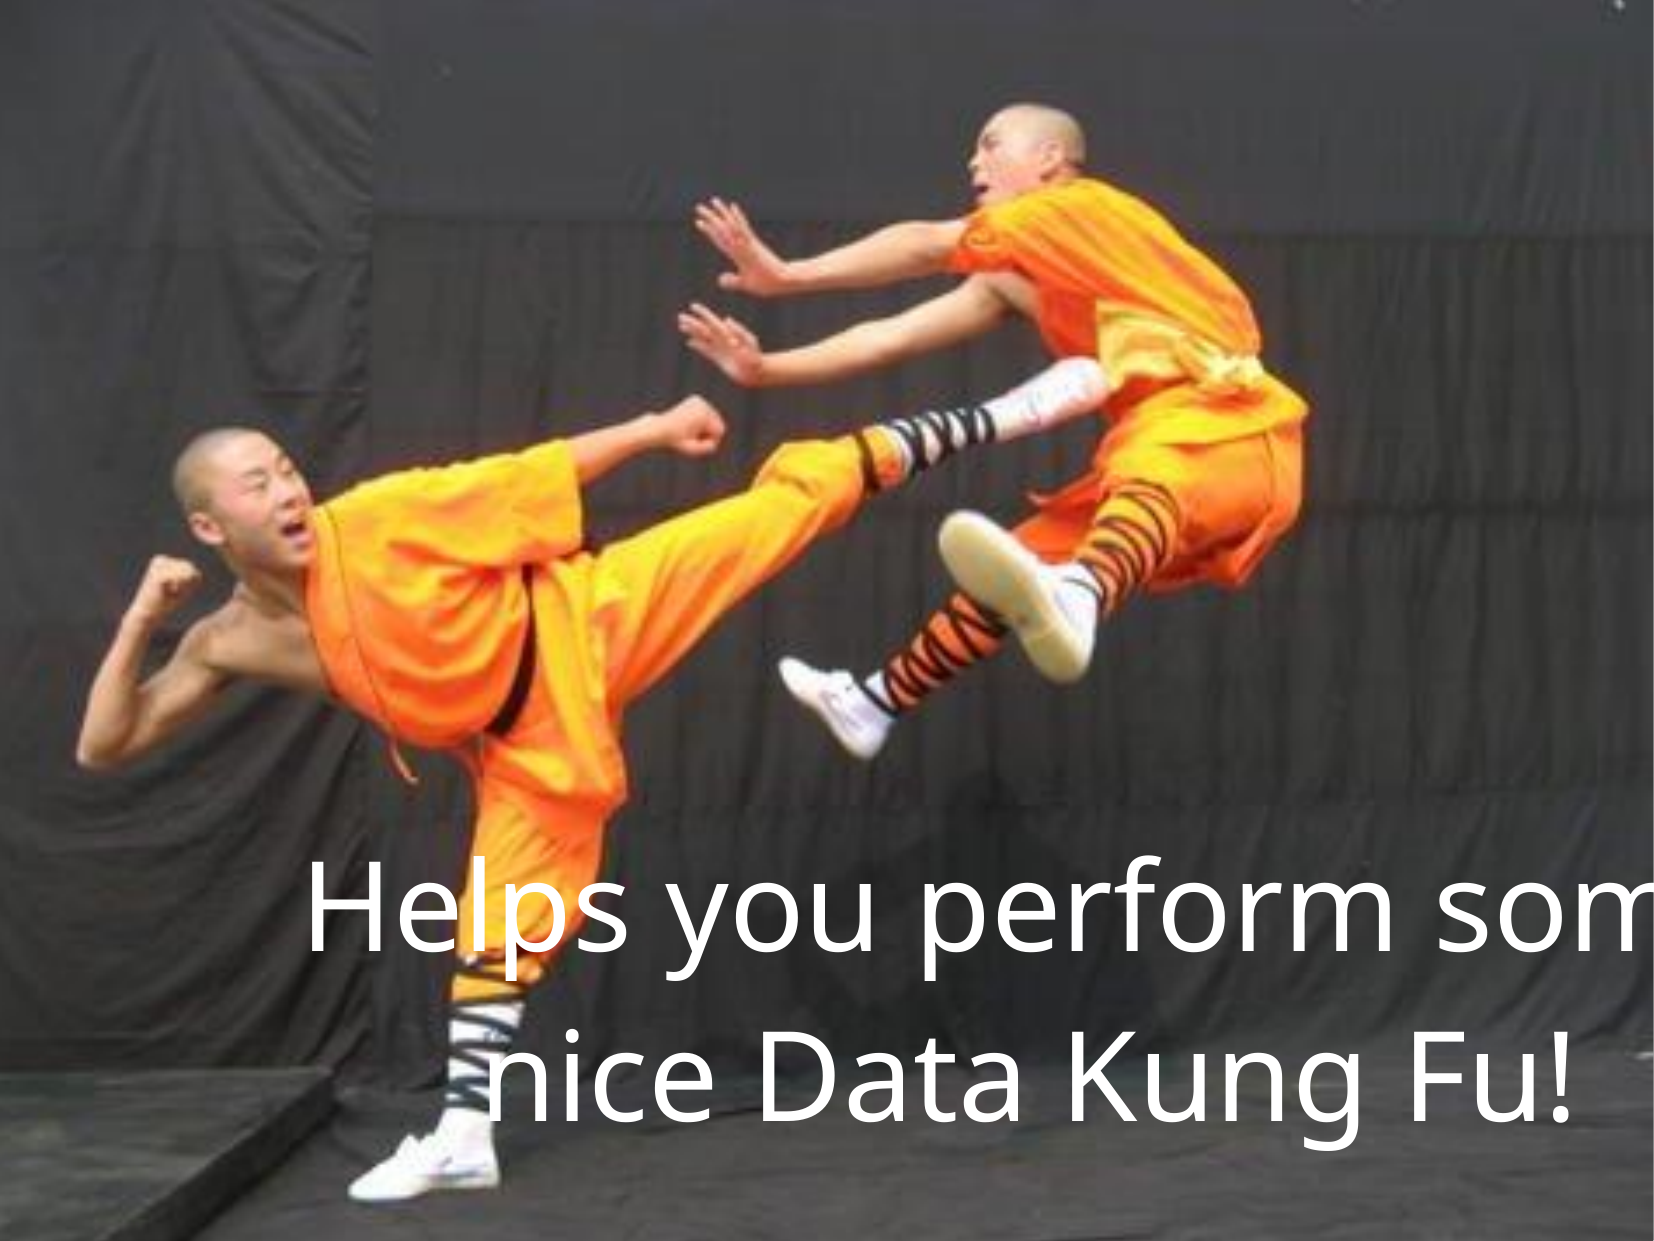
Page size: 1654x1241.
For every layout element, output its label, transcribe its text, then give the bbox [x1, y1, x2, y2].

picture [0, 0, 1654, 1241]
title Helps you perform some nice Data Kung Fu! [285, 835, 1654, 1141]
